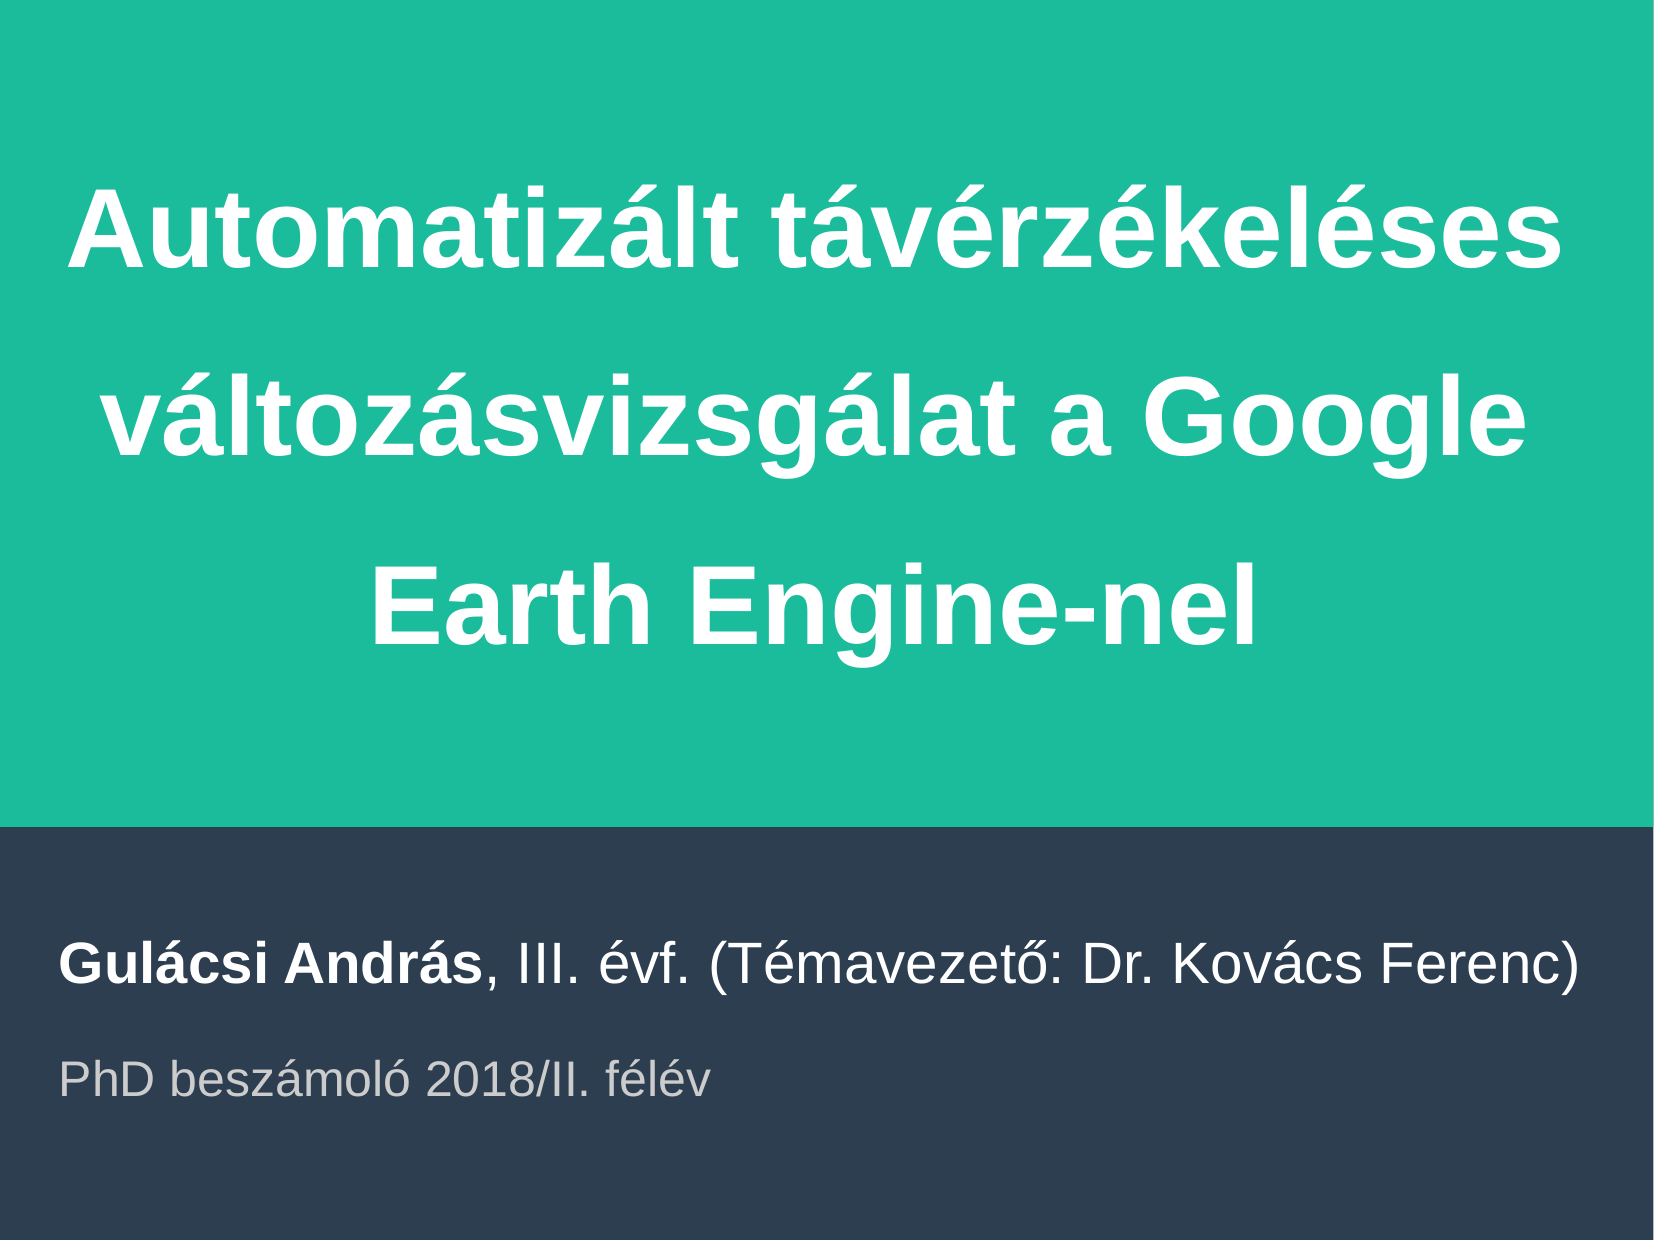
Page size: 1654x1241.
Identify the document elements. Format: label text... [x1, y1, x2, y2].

title Automatizált távérzékeléses változásvizsgálat a Google Earth Engine-nel [47, 94, 1583, 677]
subtitle Gulácsi András, III. évf. (Témavezető: Dr. Kovács Ferenc) PhD beszámoló 2018/II. félév [59, 856, 1595, 1182]
